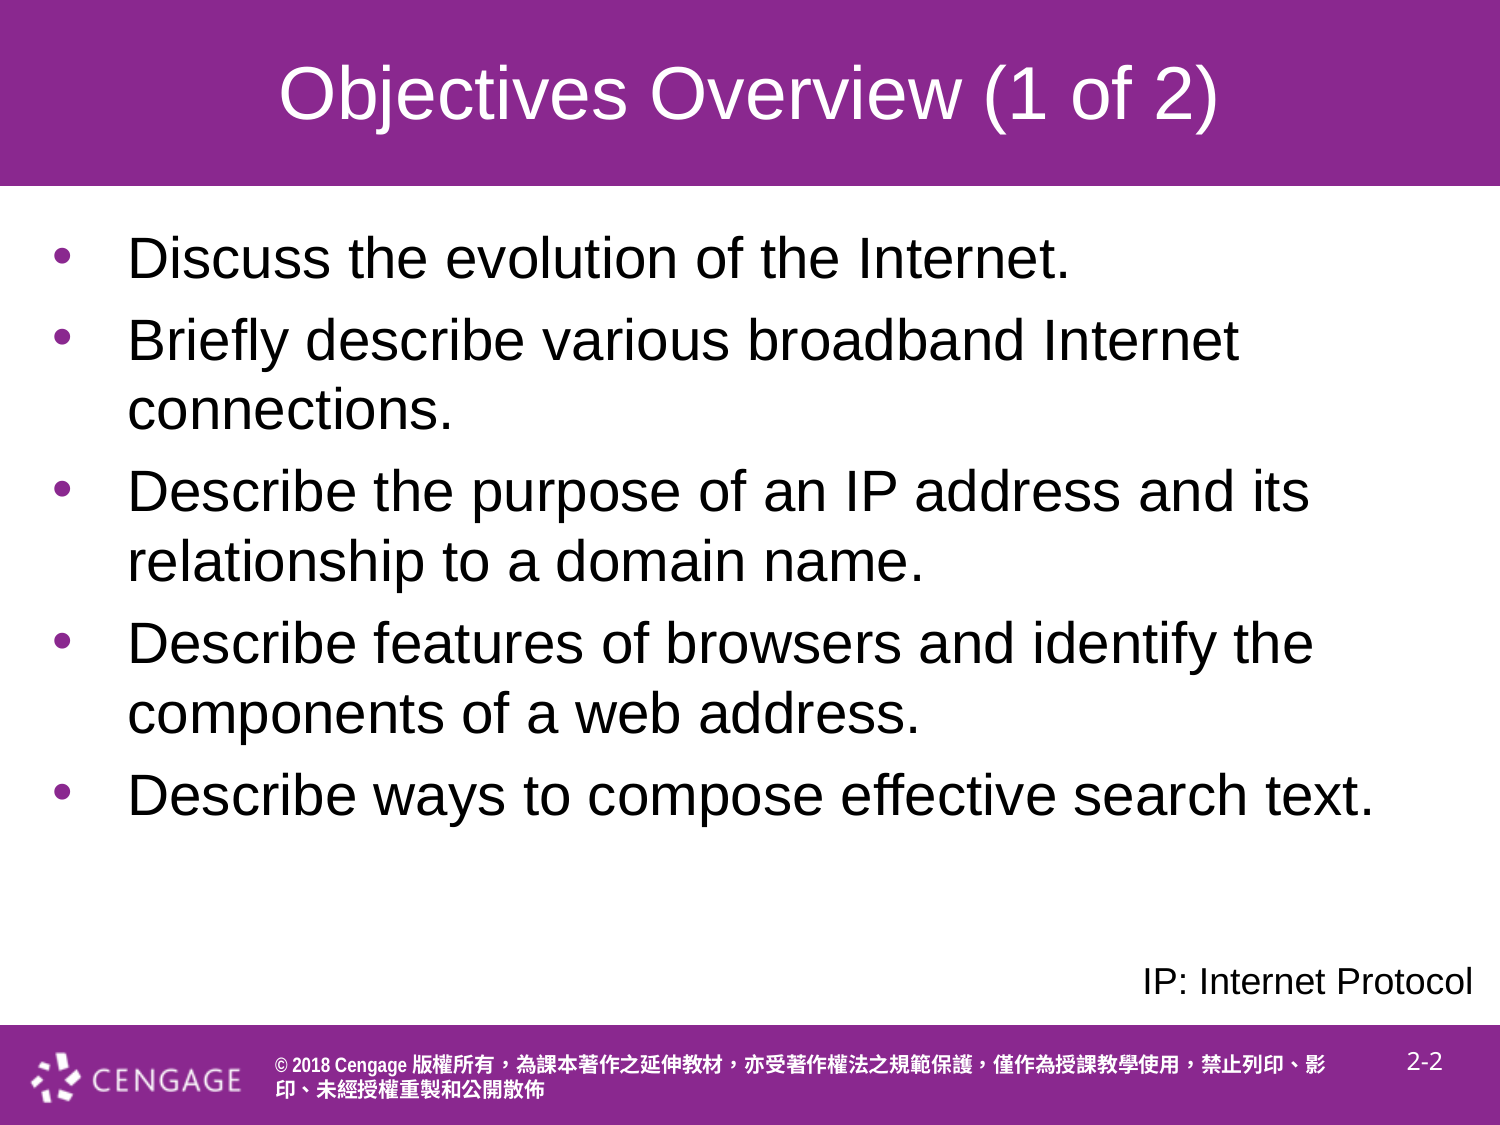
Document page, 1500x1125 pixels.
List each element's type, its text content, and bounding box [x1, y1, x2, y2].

picture [21, 1043, 246, 1111]
list Discuss the evolution of the Internet. Briefly describe various broadband Internet connections. Describe the purpose of an IP address and its relationship to a domain name. Describe features of browsers and identify the components of a web address. Describe ways to compose effective search text. [37, 212, 1475, 868]
title Objectives Overview (1 of 2) [7, 4, 1493, 175]
text_box IP: Internet Protocol [1127, 949, 1489, 1010]
